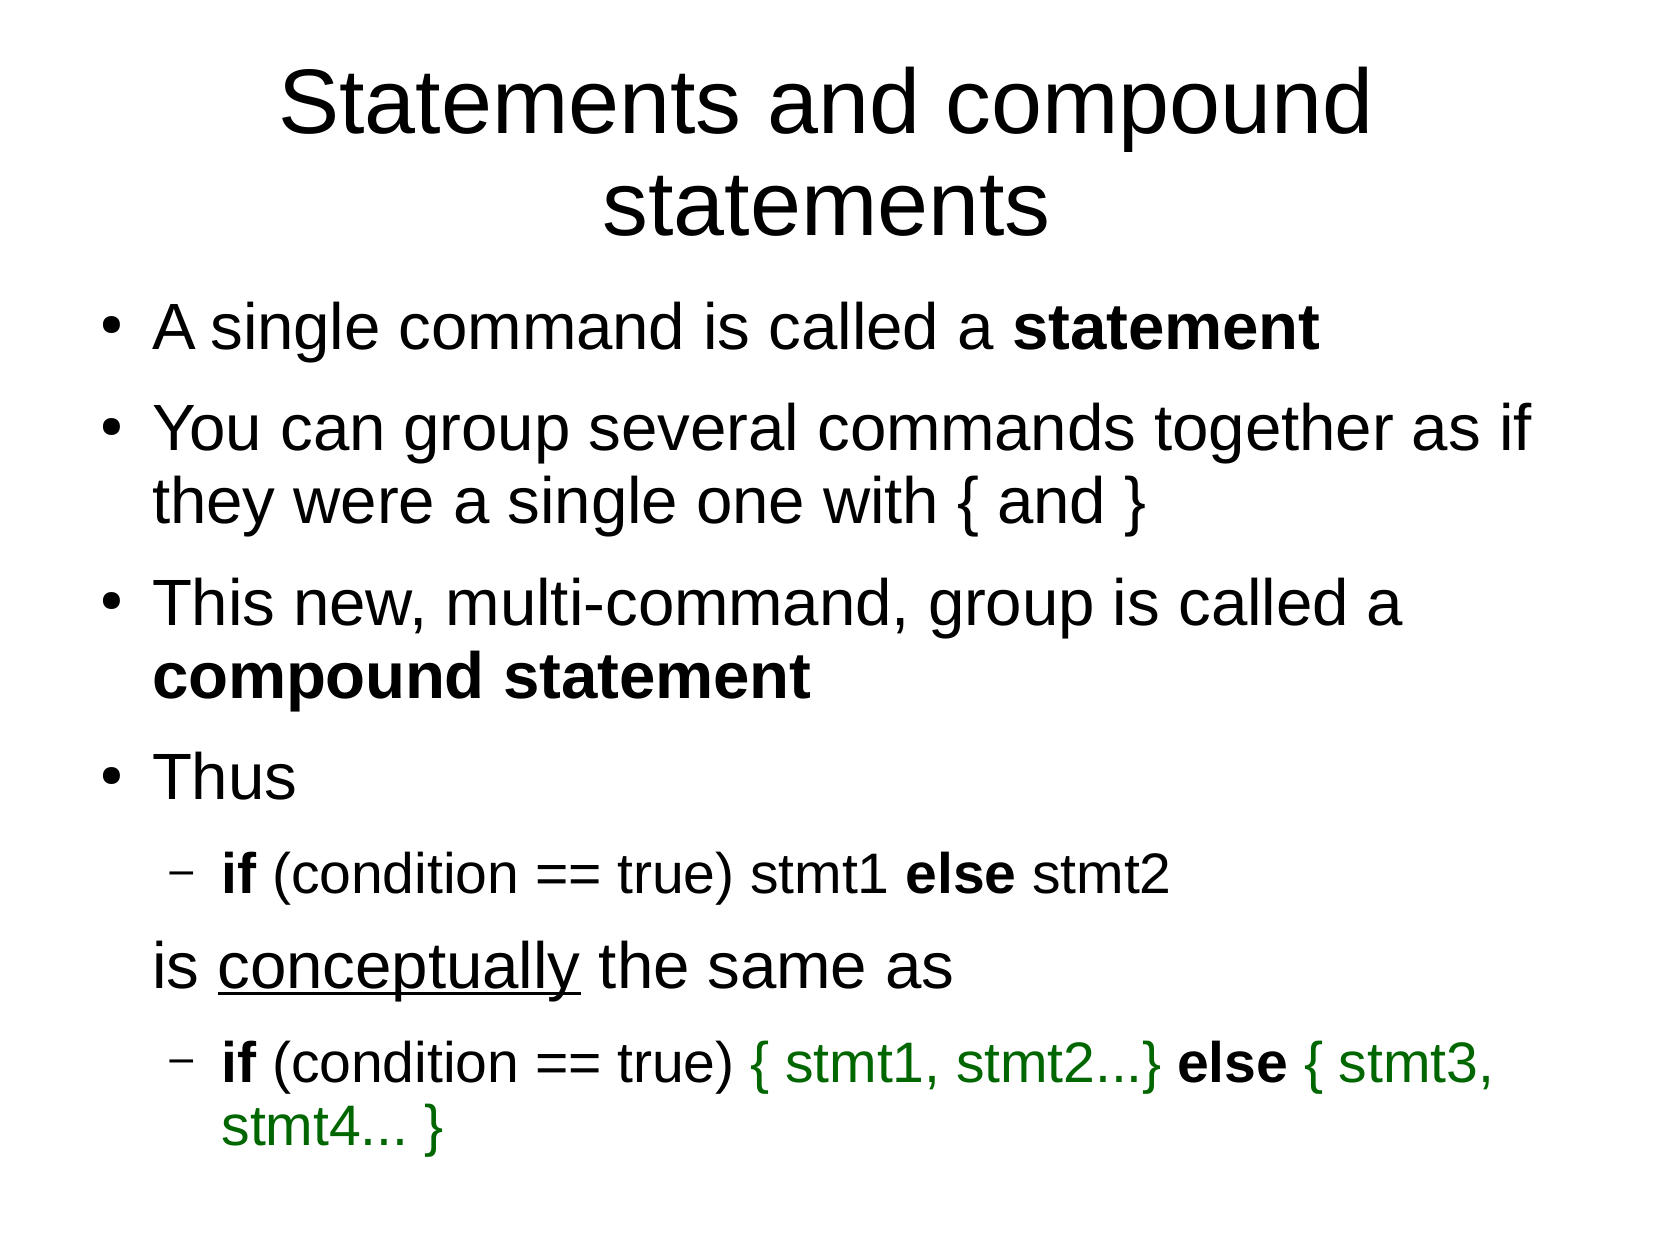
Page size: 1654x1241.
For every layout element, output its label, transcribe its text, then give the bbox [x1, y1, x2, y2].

list A single command is called a statement You can group several commands together as if they were a single one with { and } This new, multi-command, group is called a compound statement Thus if (condition == true) stmt1 else stmt2 is conceptually the same as if (condition == true) { stmt1, stmt2...} else { stmt3, stmt4... } [82, 290, 1571, 1170]
title Statements and compound statements [82, 49, 1571, 257]
